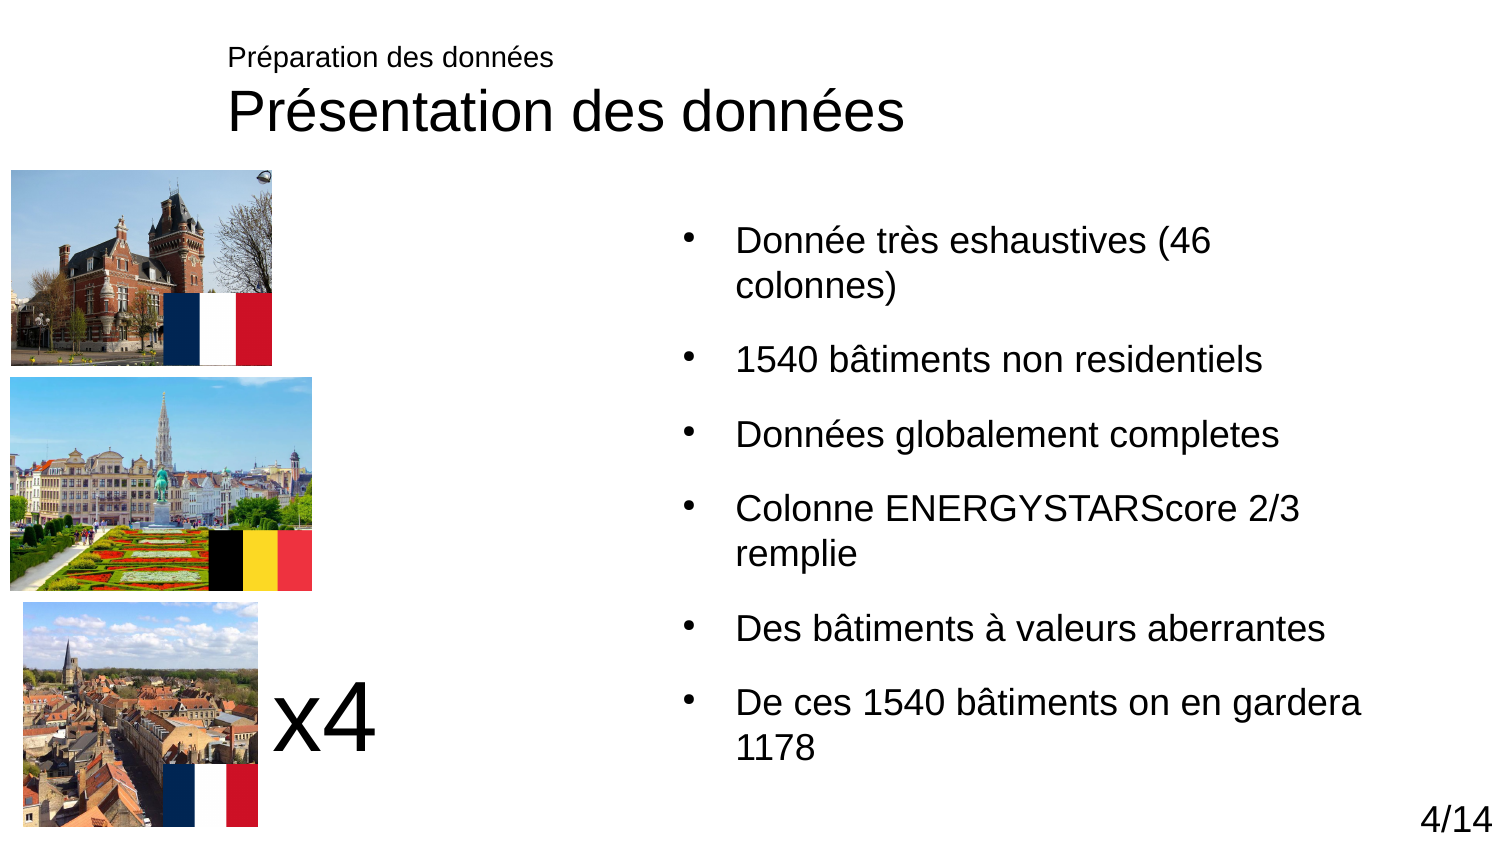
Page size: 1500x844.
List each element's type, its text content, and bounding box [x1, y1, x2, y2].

list x4 [188, 661, 390, 844]
picture [23, 602, 258, 827]
text_box 4/14 [1405, 791, 1500, 844]
list Donnée très eshaustives (46 colonnes) 1540 bâtiments non residentiels Données globalement completes Colonne ENERGYSTARScore 2/3 remplie Des bâtiments à valeurs aberrantes De ces 1540 bâtiments on en gardera 1178 [649, 200, 1380, 735]
picture [11, 170, 272, 366]
title Préparation des données Présentation des données [212, 23, 1368, 174]
picture [10, 377, 312, 591]
